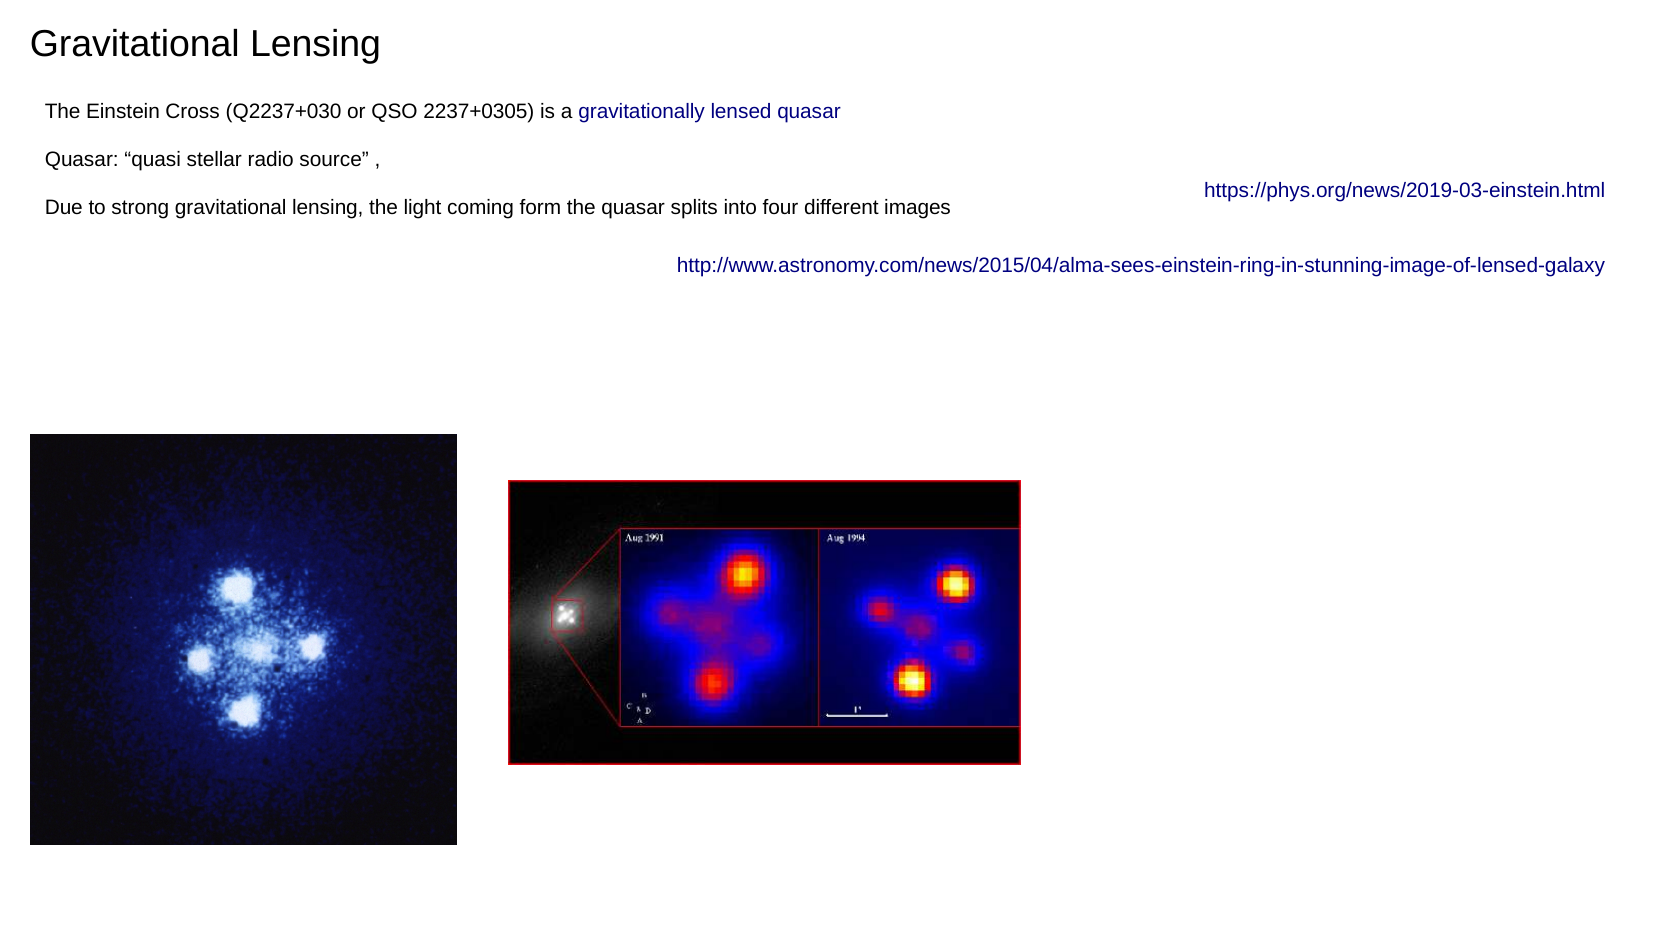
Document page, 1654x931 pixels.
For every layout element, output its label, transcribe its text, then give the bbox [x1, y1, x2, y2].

text_box The Einstein Cross (Q2237+030 or QSO 2237+0305) is a gravitationally lensed quasar Quasar: “quasi stellar radio source” , Due to strong gravitational lensing, the light coming form the quasar splits into four different images [30, 92, 1591, 271]
text_box http://www.astronomy.com/news/2015/04/alma-sees-einstein-ring-in-stunning-image-of-lensed-galaxy [662, 246, 1621, 286]
picture [508, 480, 1021, 766]
text_box https://phys.org/news/2019-03-einstein.html [1189, 171, 1621, 211]
picture [30, 434, 457, 845]
text_box Gravitational Lensing [15, 15, 1591, 72]
